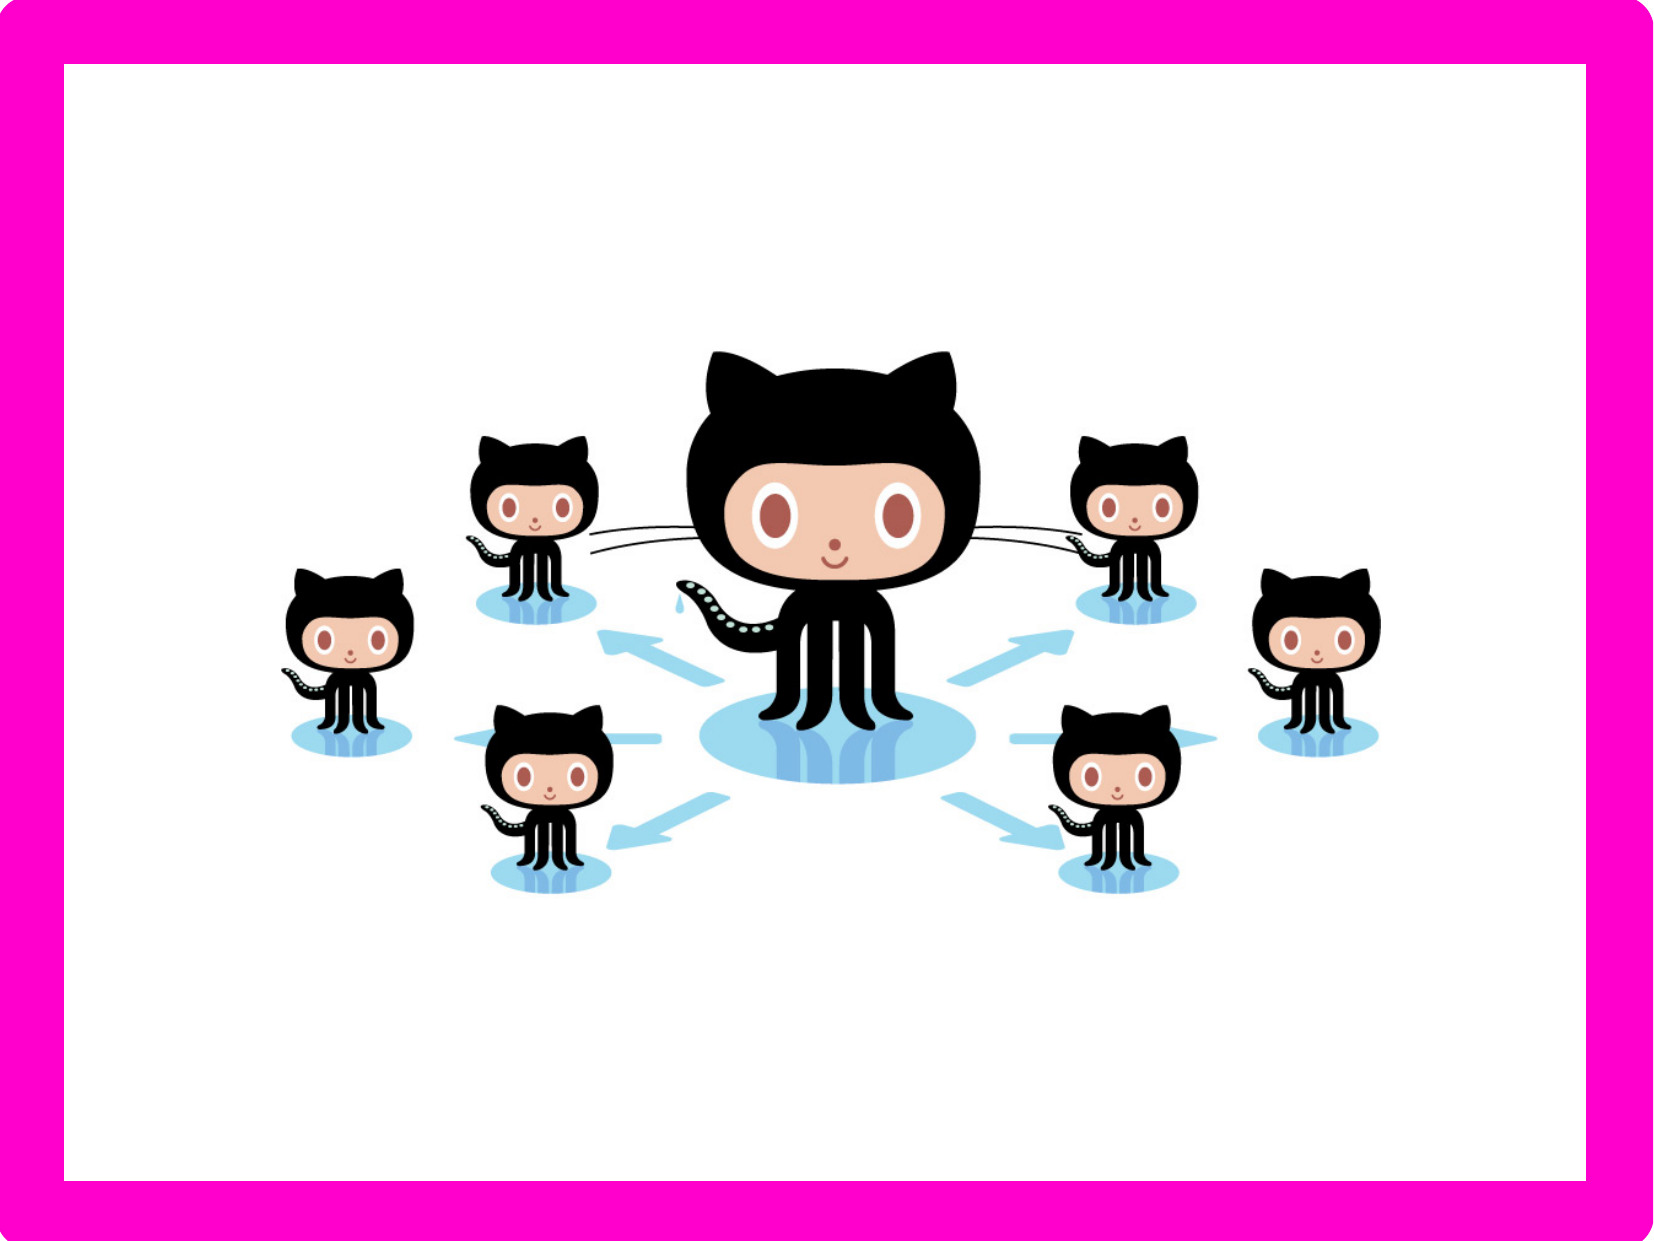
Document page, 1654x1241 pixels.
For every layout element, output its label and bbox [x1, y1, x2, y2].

picture [281, 74, 1381, 1174]
